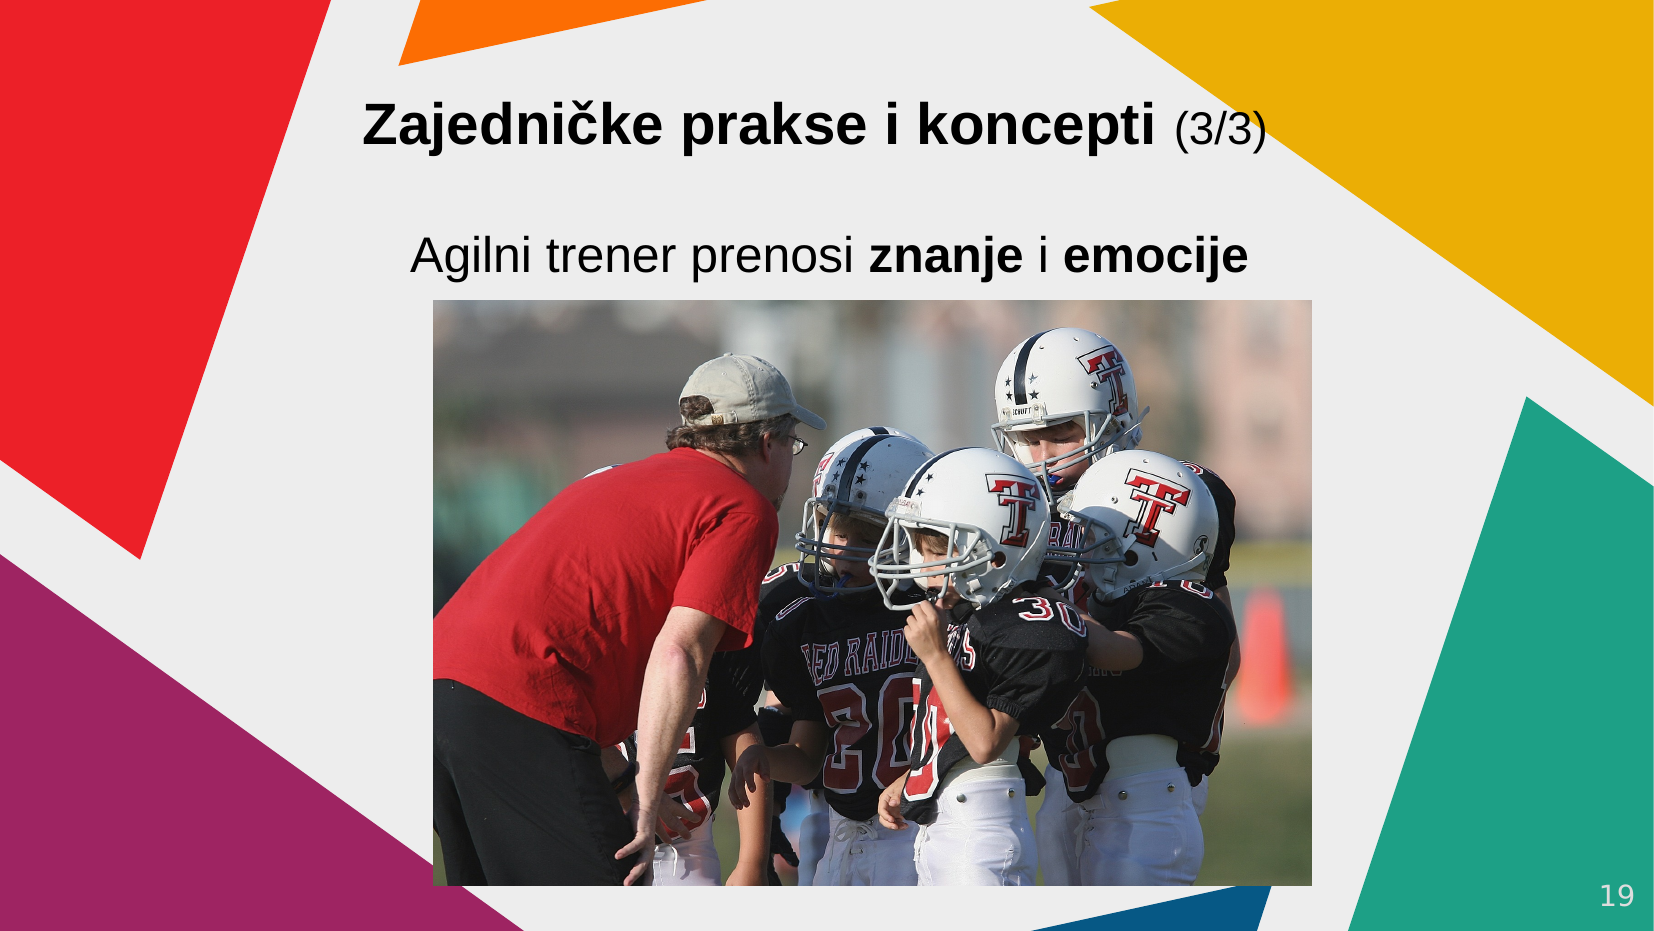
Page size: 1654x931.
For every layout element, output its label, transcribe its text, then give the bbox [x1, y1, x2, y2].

list Agilni trener prenosi znanje i emocije [212, 227, 1447, 827]
picture [433, 300, 1312, 886]
title Zajedničke prakse i koncepti (3/3) [259, 48, 1372, 201]
